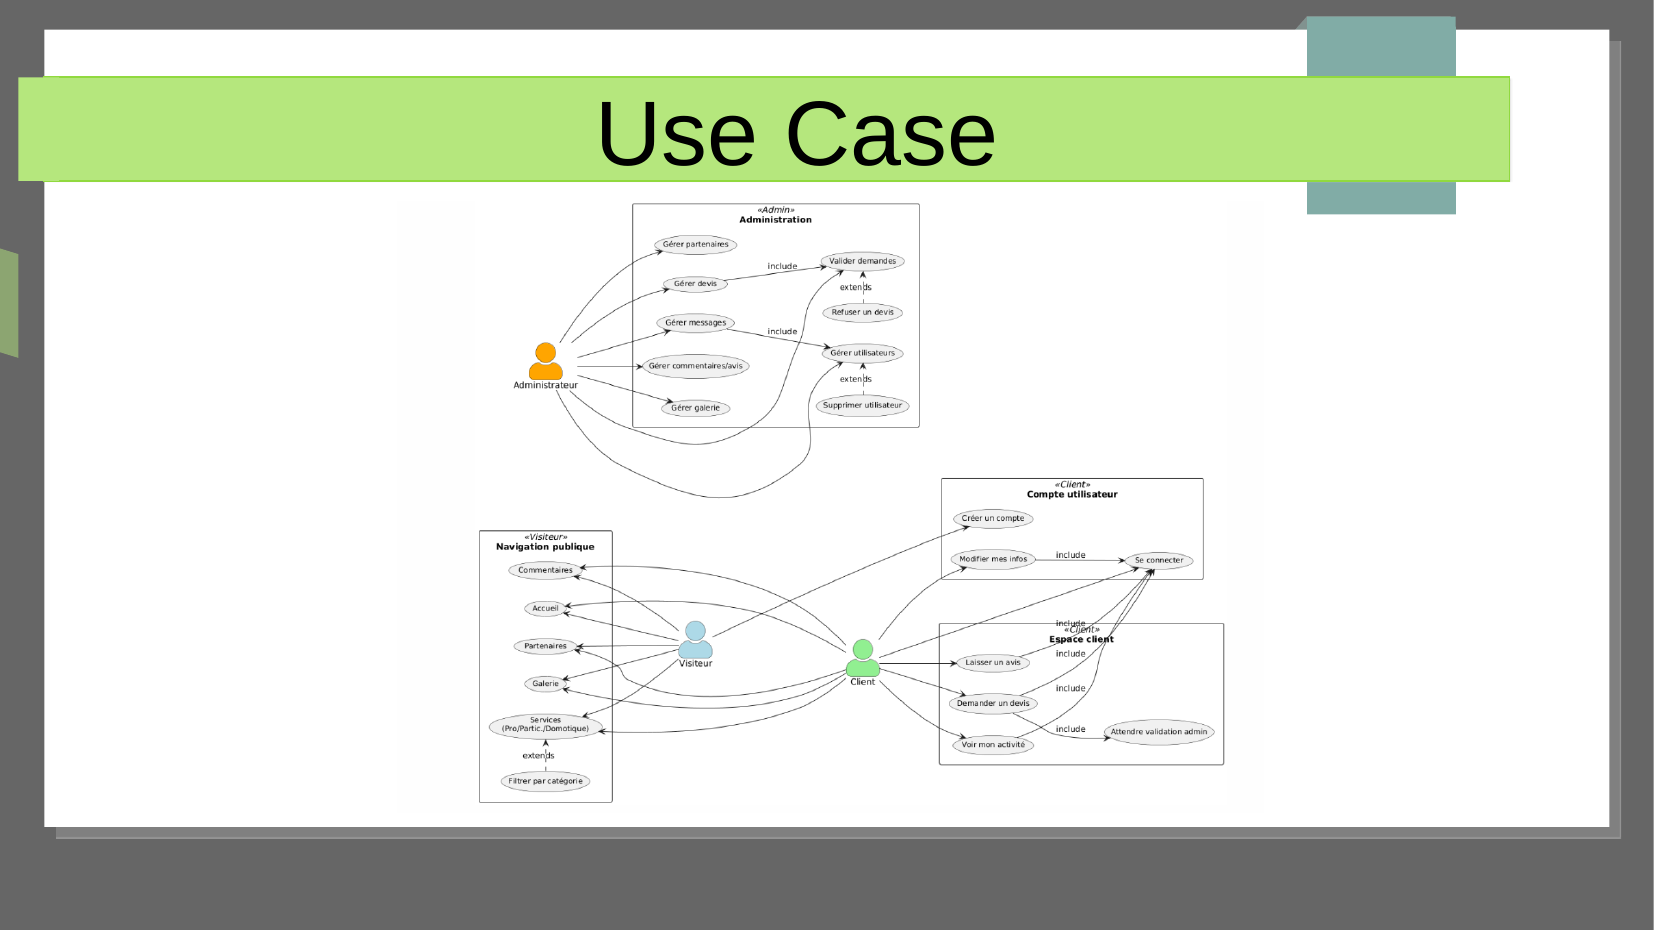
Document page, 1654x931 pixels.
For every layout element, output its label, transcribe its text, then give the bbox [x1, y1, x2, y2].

title Use Case [88, 73, 1506, 178]
picture [397, 201, 1264, 813]
